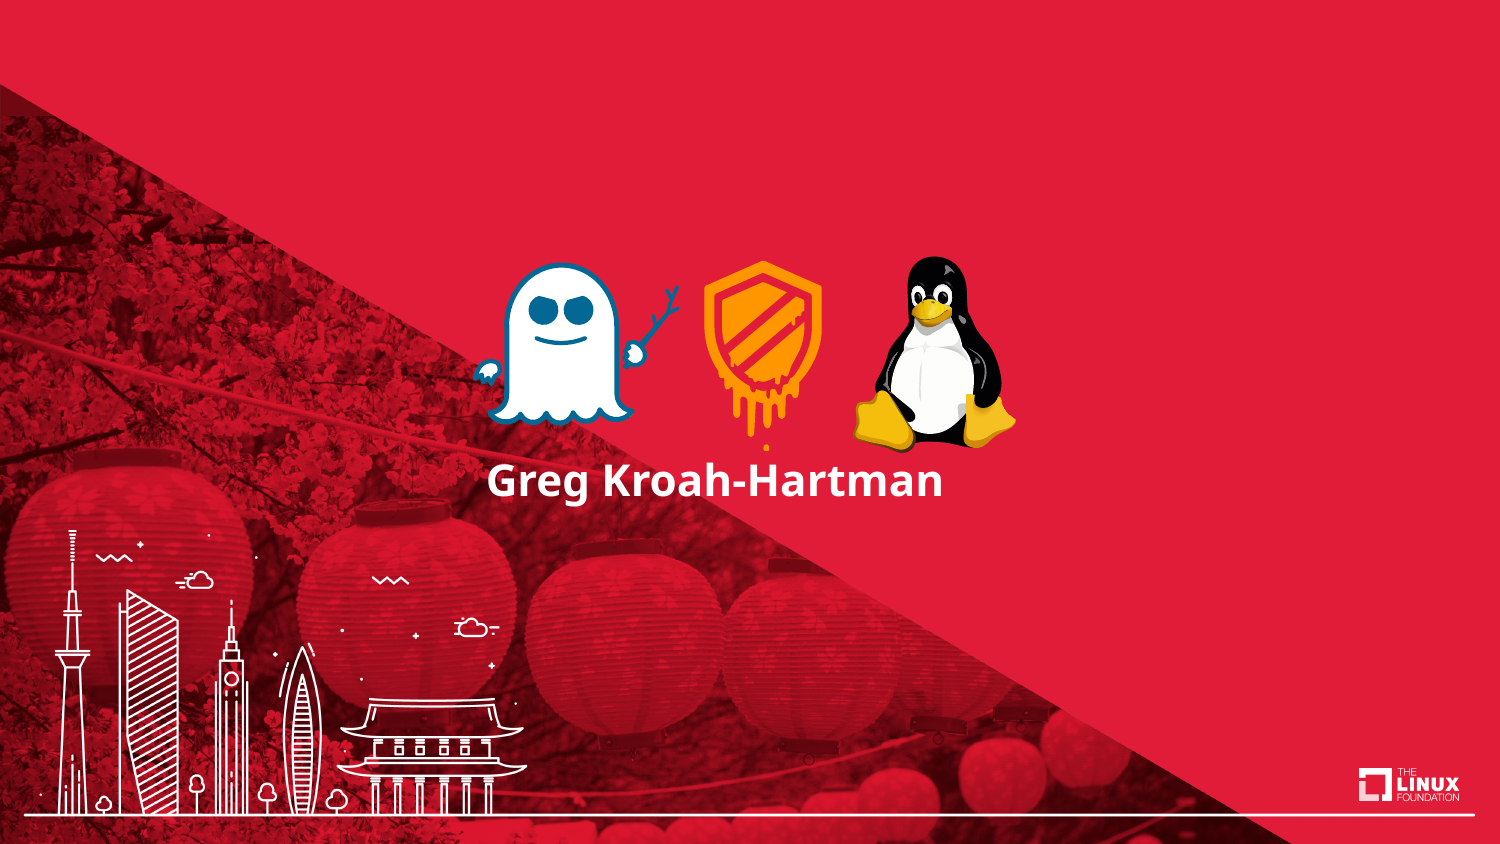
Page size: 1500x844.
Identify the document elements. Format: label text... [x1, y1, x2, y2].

picture [0, 0, 1500, 844]
list Greg Kroah-Hartman [485, 452, 983, 519]
